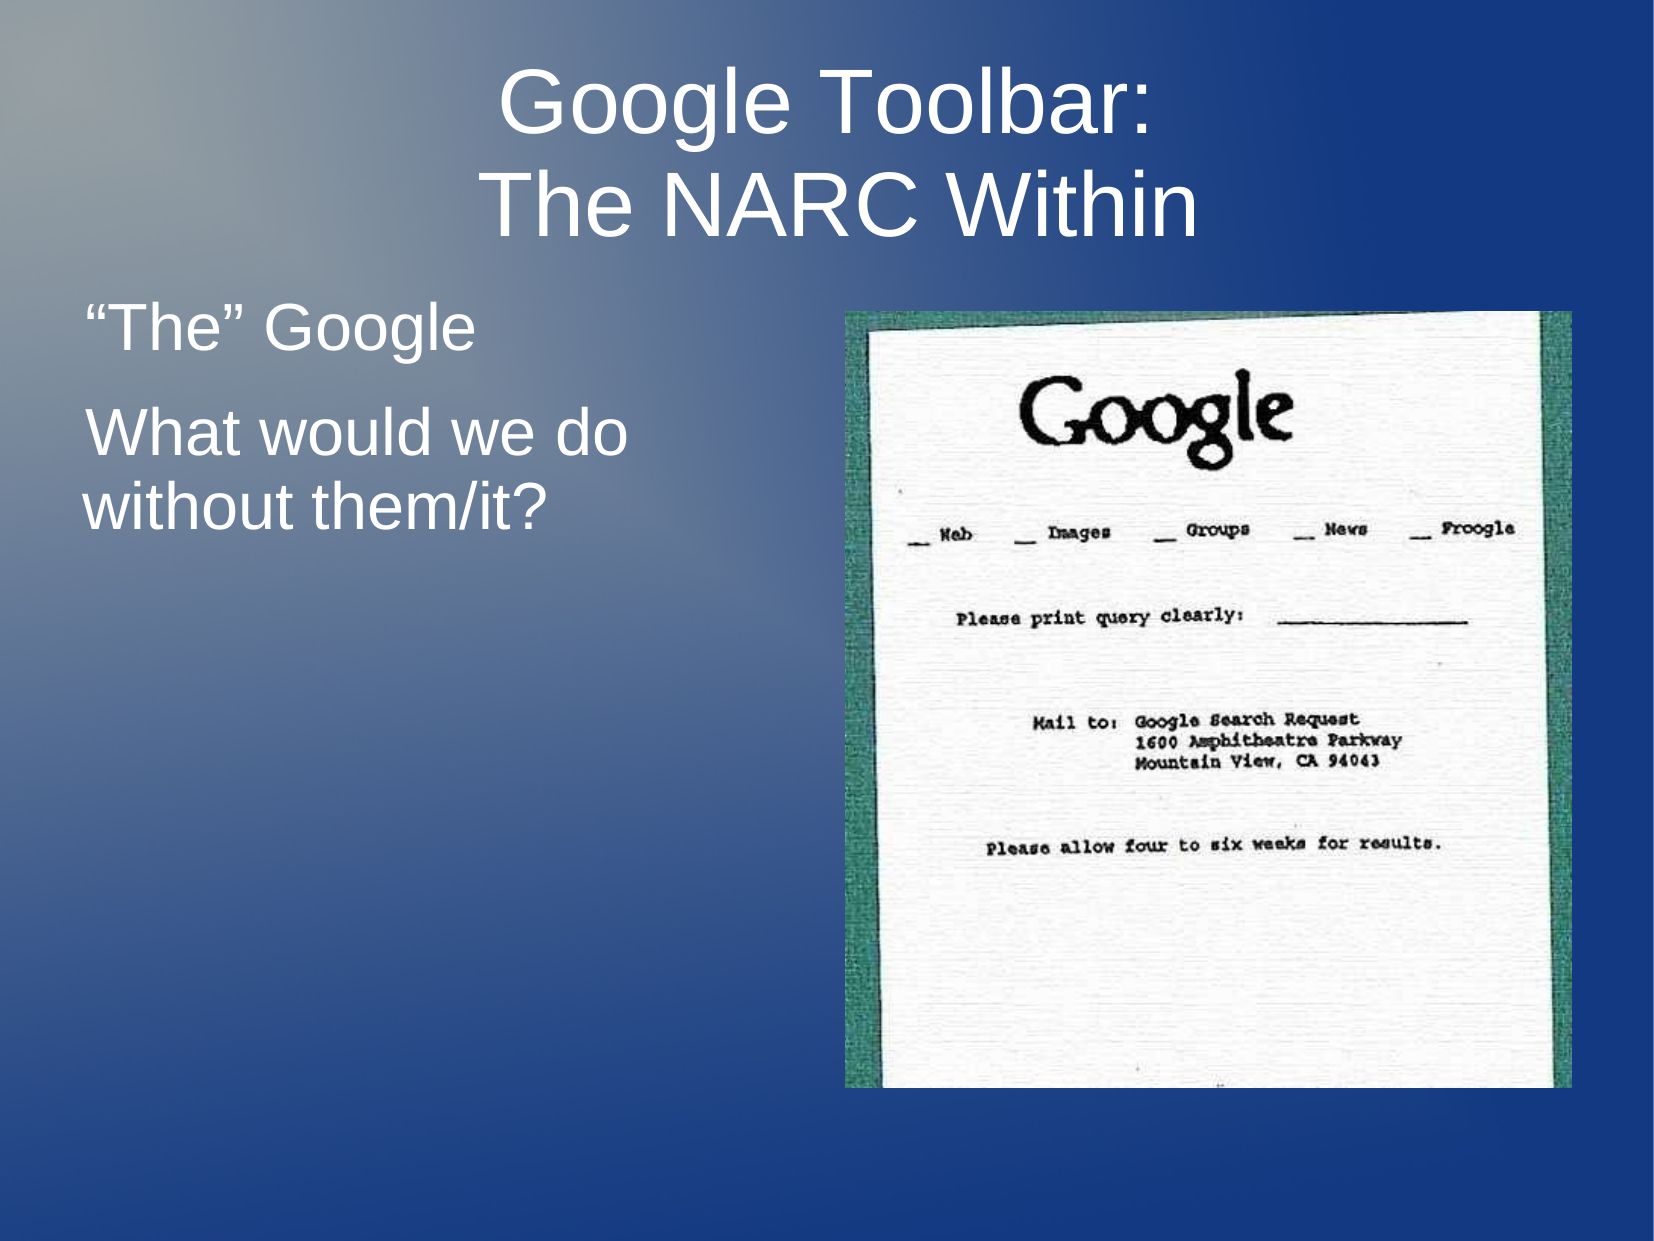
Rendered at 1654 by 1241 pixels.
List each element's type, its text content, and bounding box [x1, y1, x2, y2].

list “The” Google What would we do without them/it? [82, 290, 809, 1109]
picture [0, 0, 1654, 1241]
title Google Toolbar: The NARC Within [82, 49, 1571, 257]
